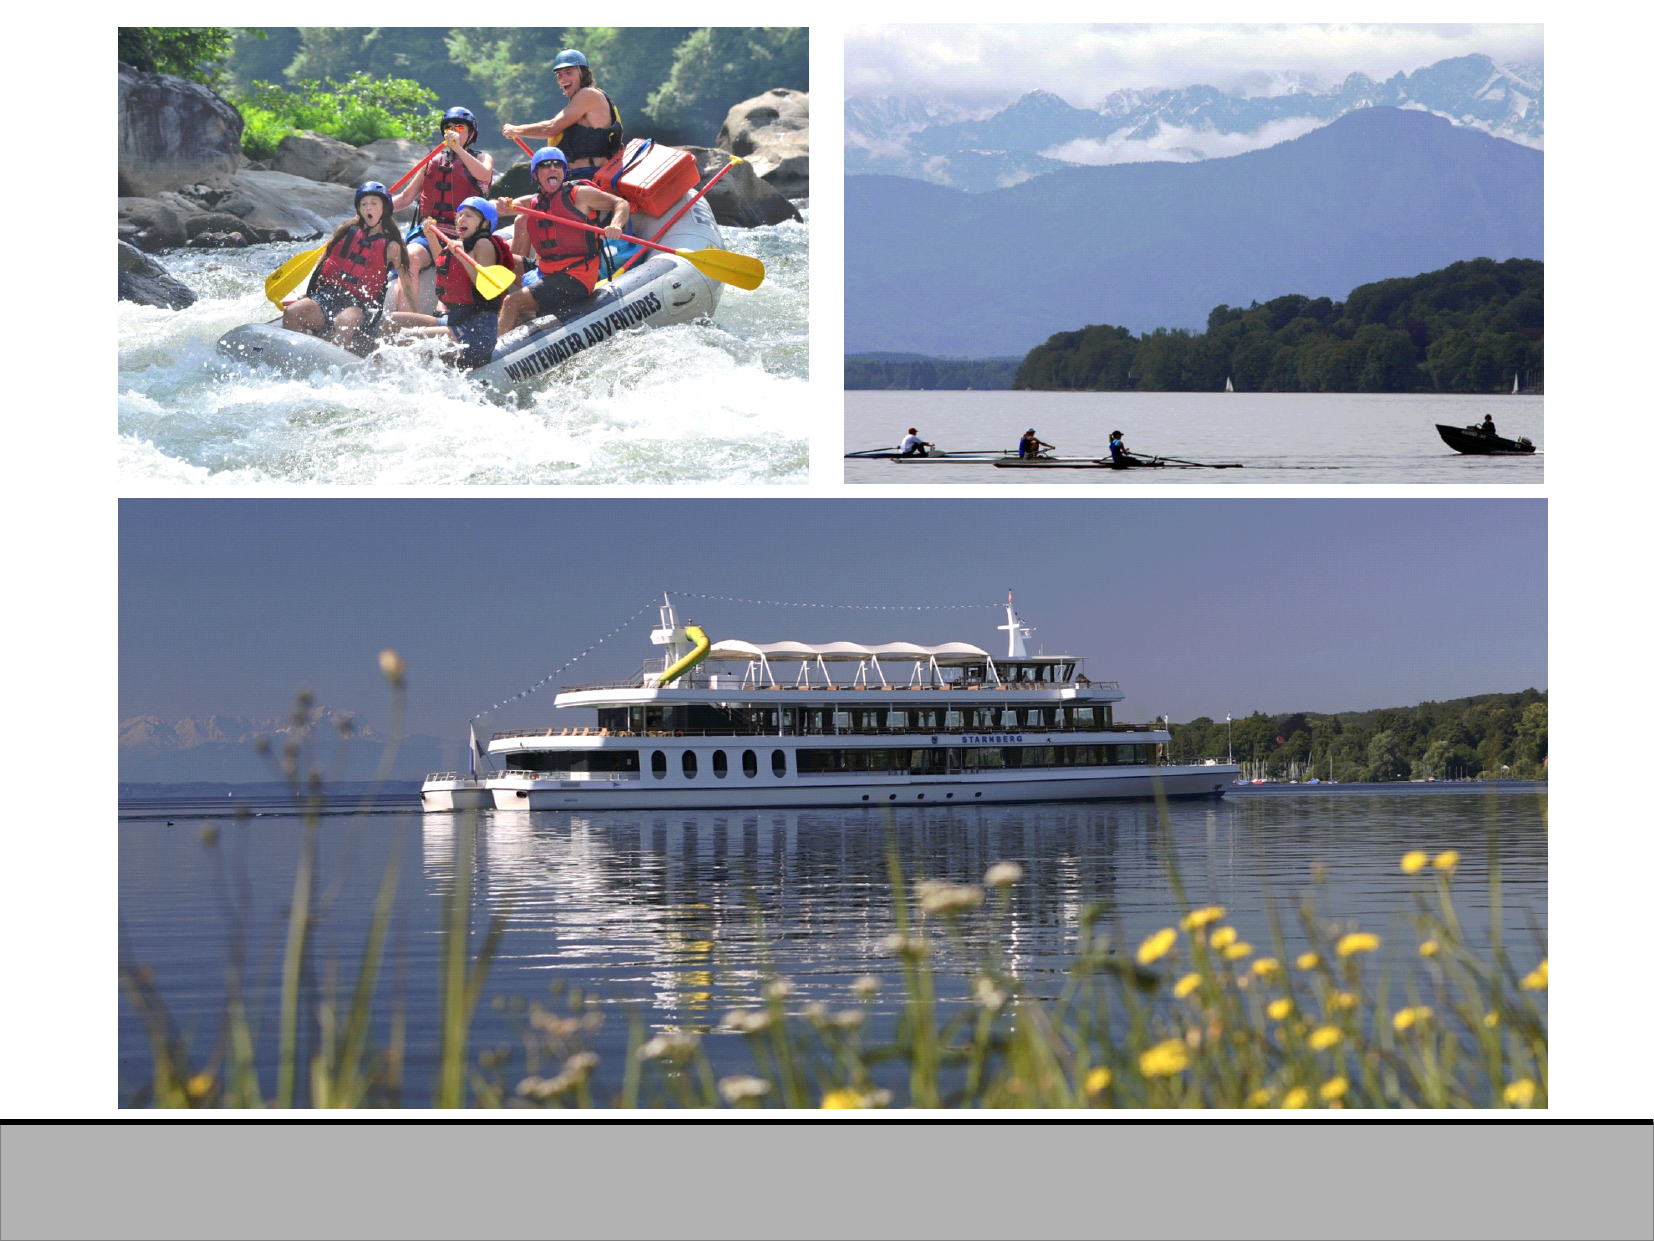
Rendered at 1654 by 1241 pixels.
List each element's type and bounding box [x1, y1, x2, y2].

picture [844, 23, 1544, 484]
picture [118, 27, 809, 485]
text_box [0, 1125, 1654, 1241]
picture [118, 498, 1548, 1109]
